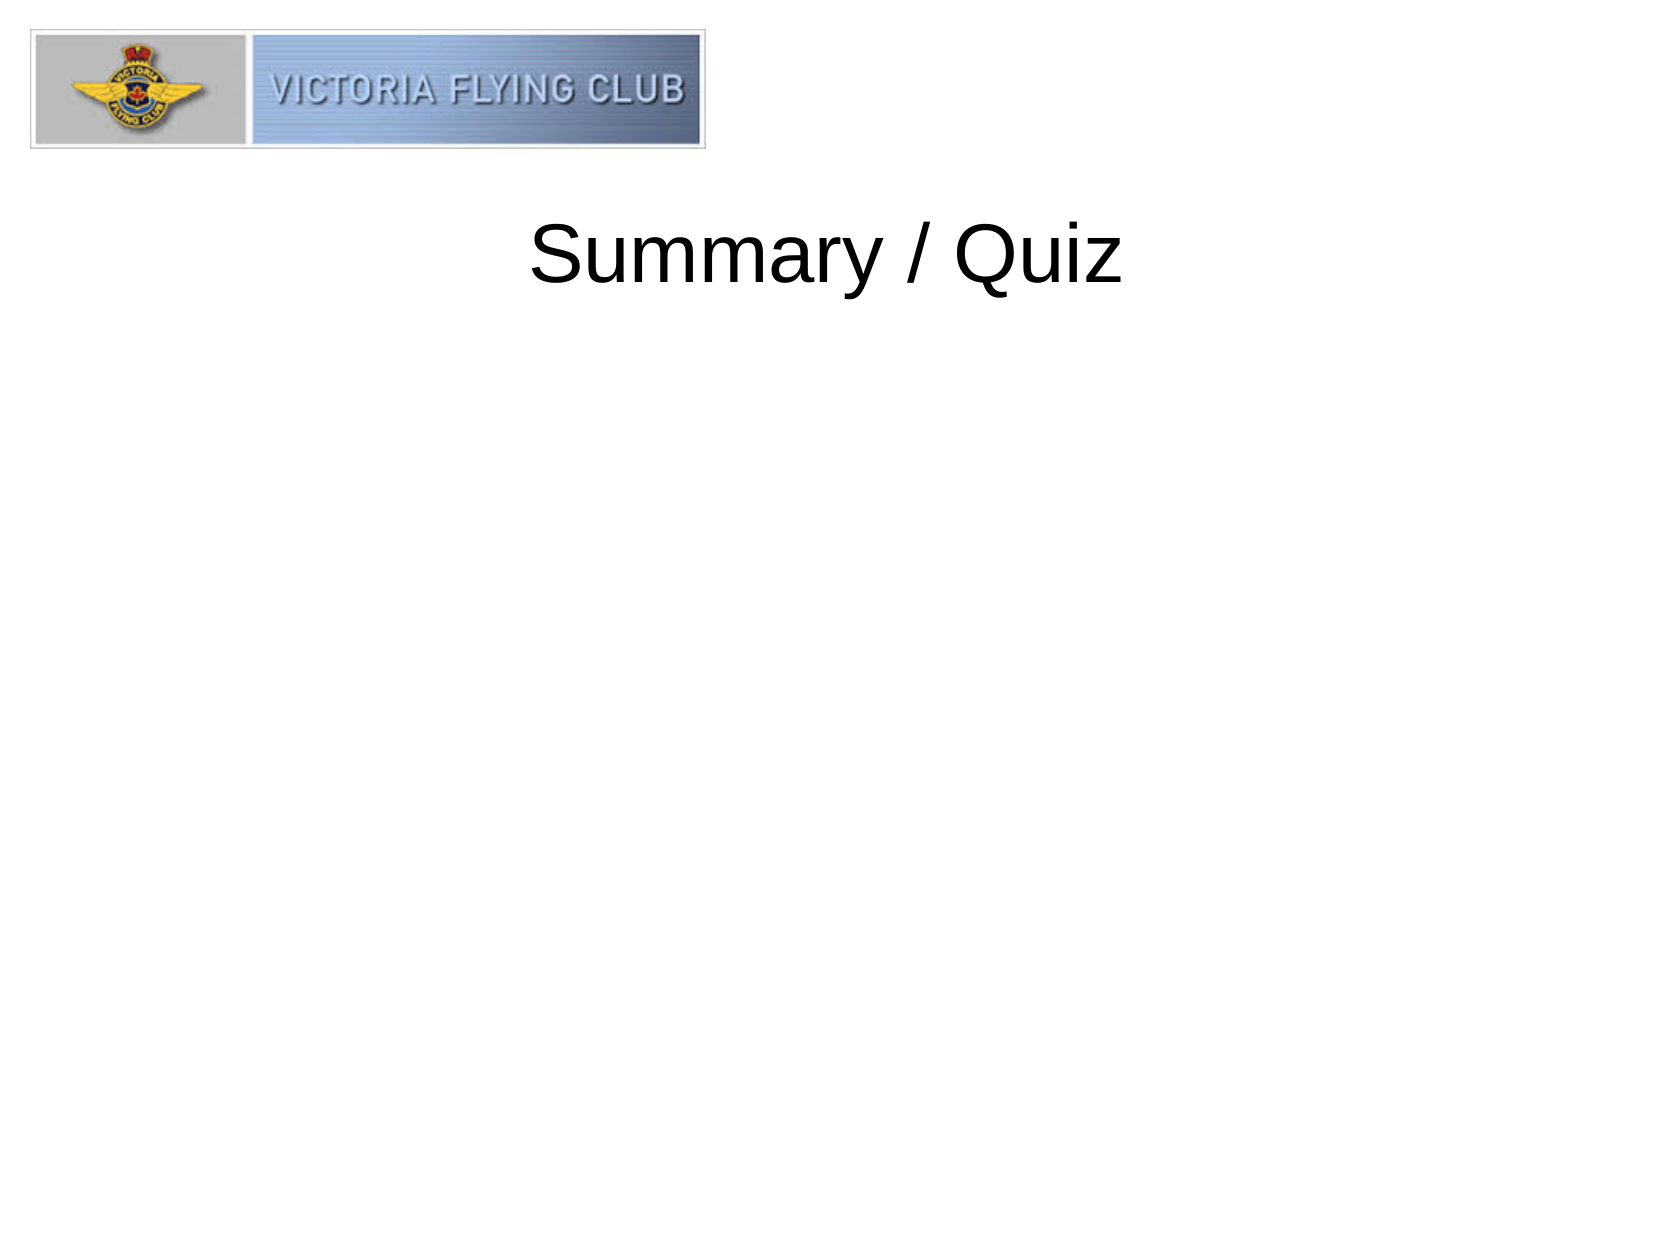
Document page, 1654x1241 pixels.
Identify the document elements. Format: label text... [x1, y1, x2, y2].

title Summary / Quiz [82, 150, 1571, 358]
picture [30, 29, 706, 149]
